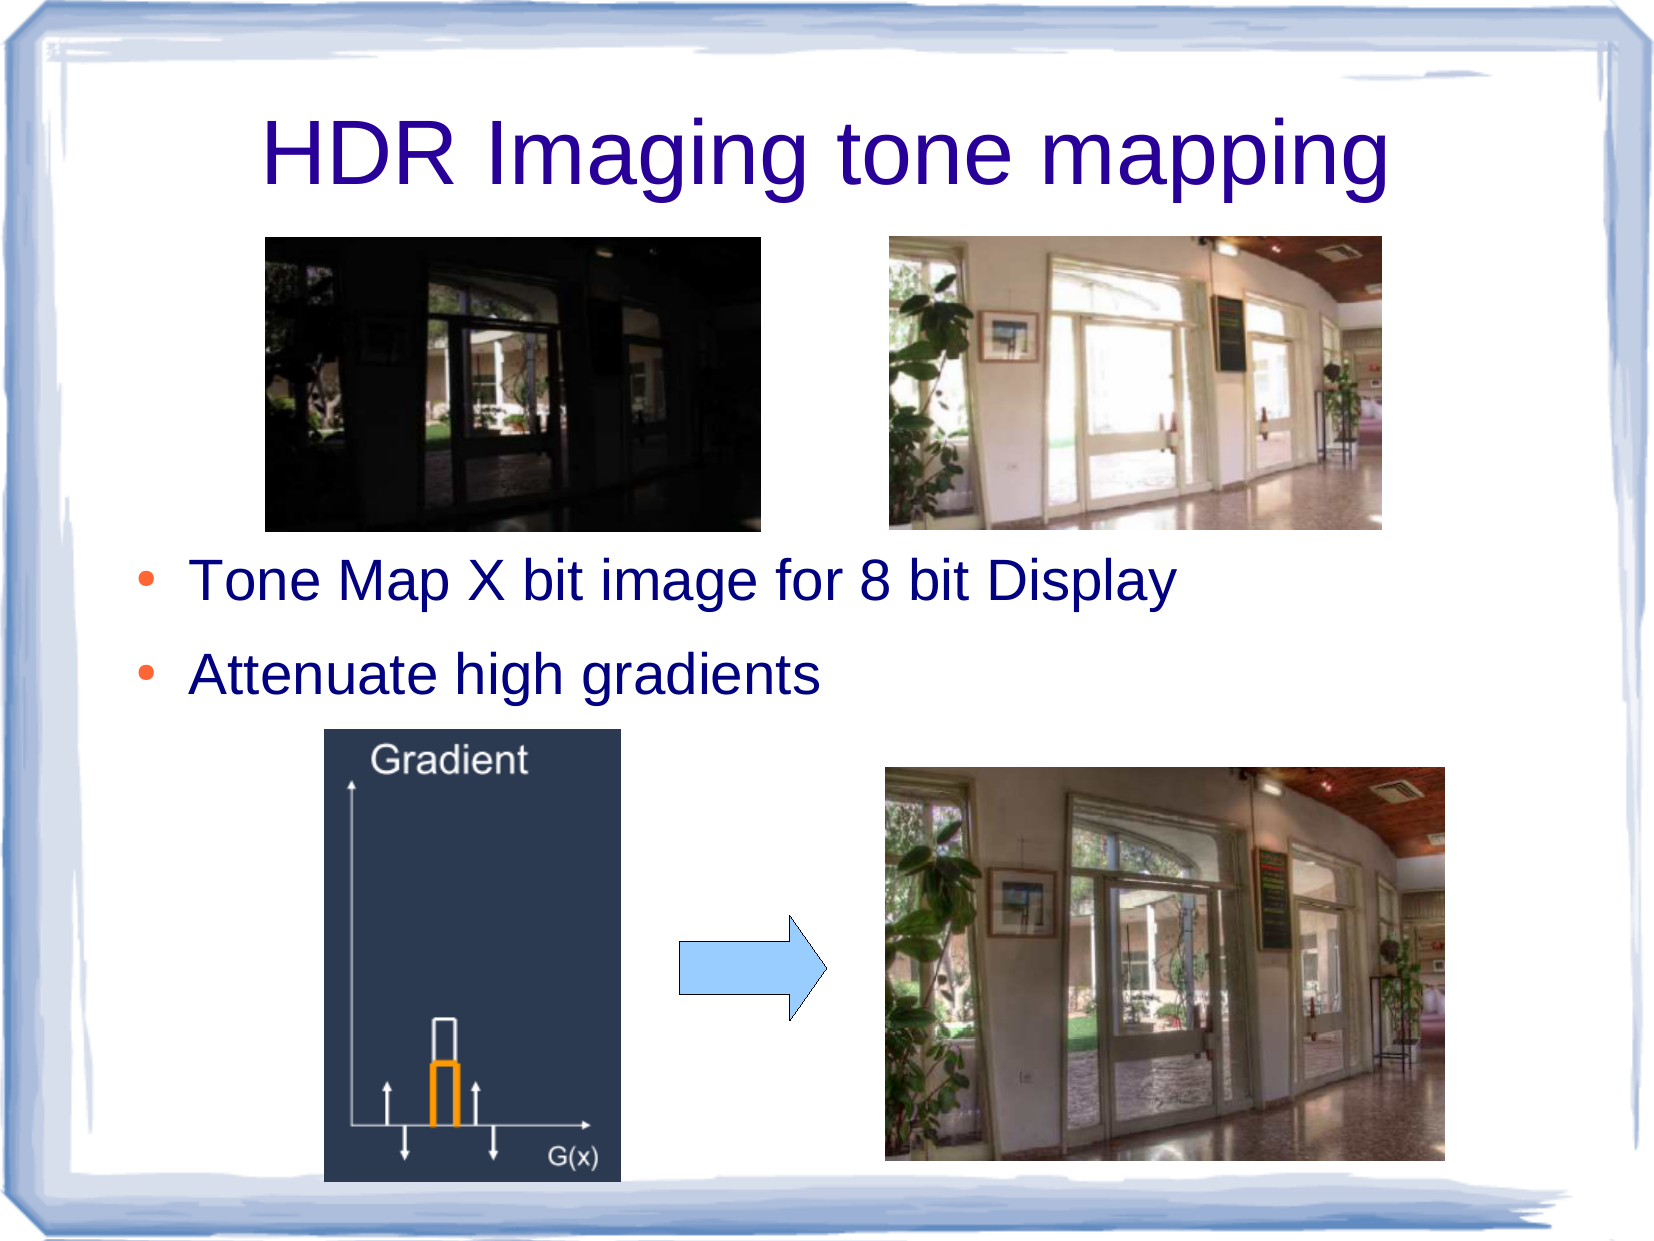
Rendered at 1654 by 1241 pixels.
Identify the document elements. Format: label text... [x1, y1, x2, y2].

text_box [679, 915, 827, 1021]
picture [0, 0, 1654, 1241]
title HDR Imaging tone mapping [82, 56, 1571, 250]
list Tone Map X bit image for 8 bit Display Attenuate high gradients [118, 348, 1571, 1028]
